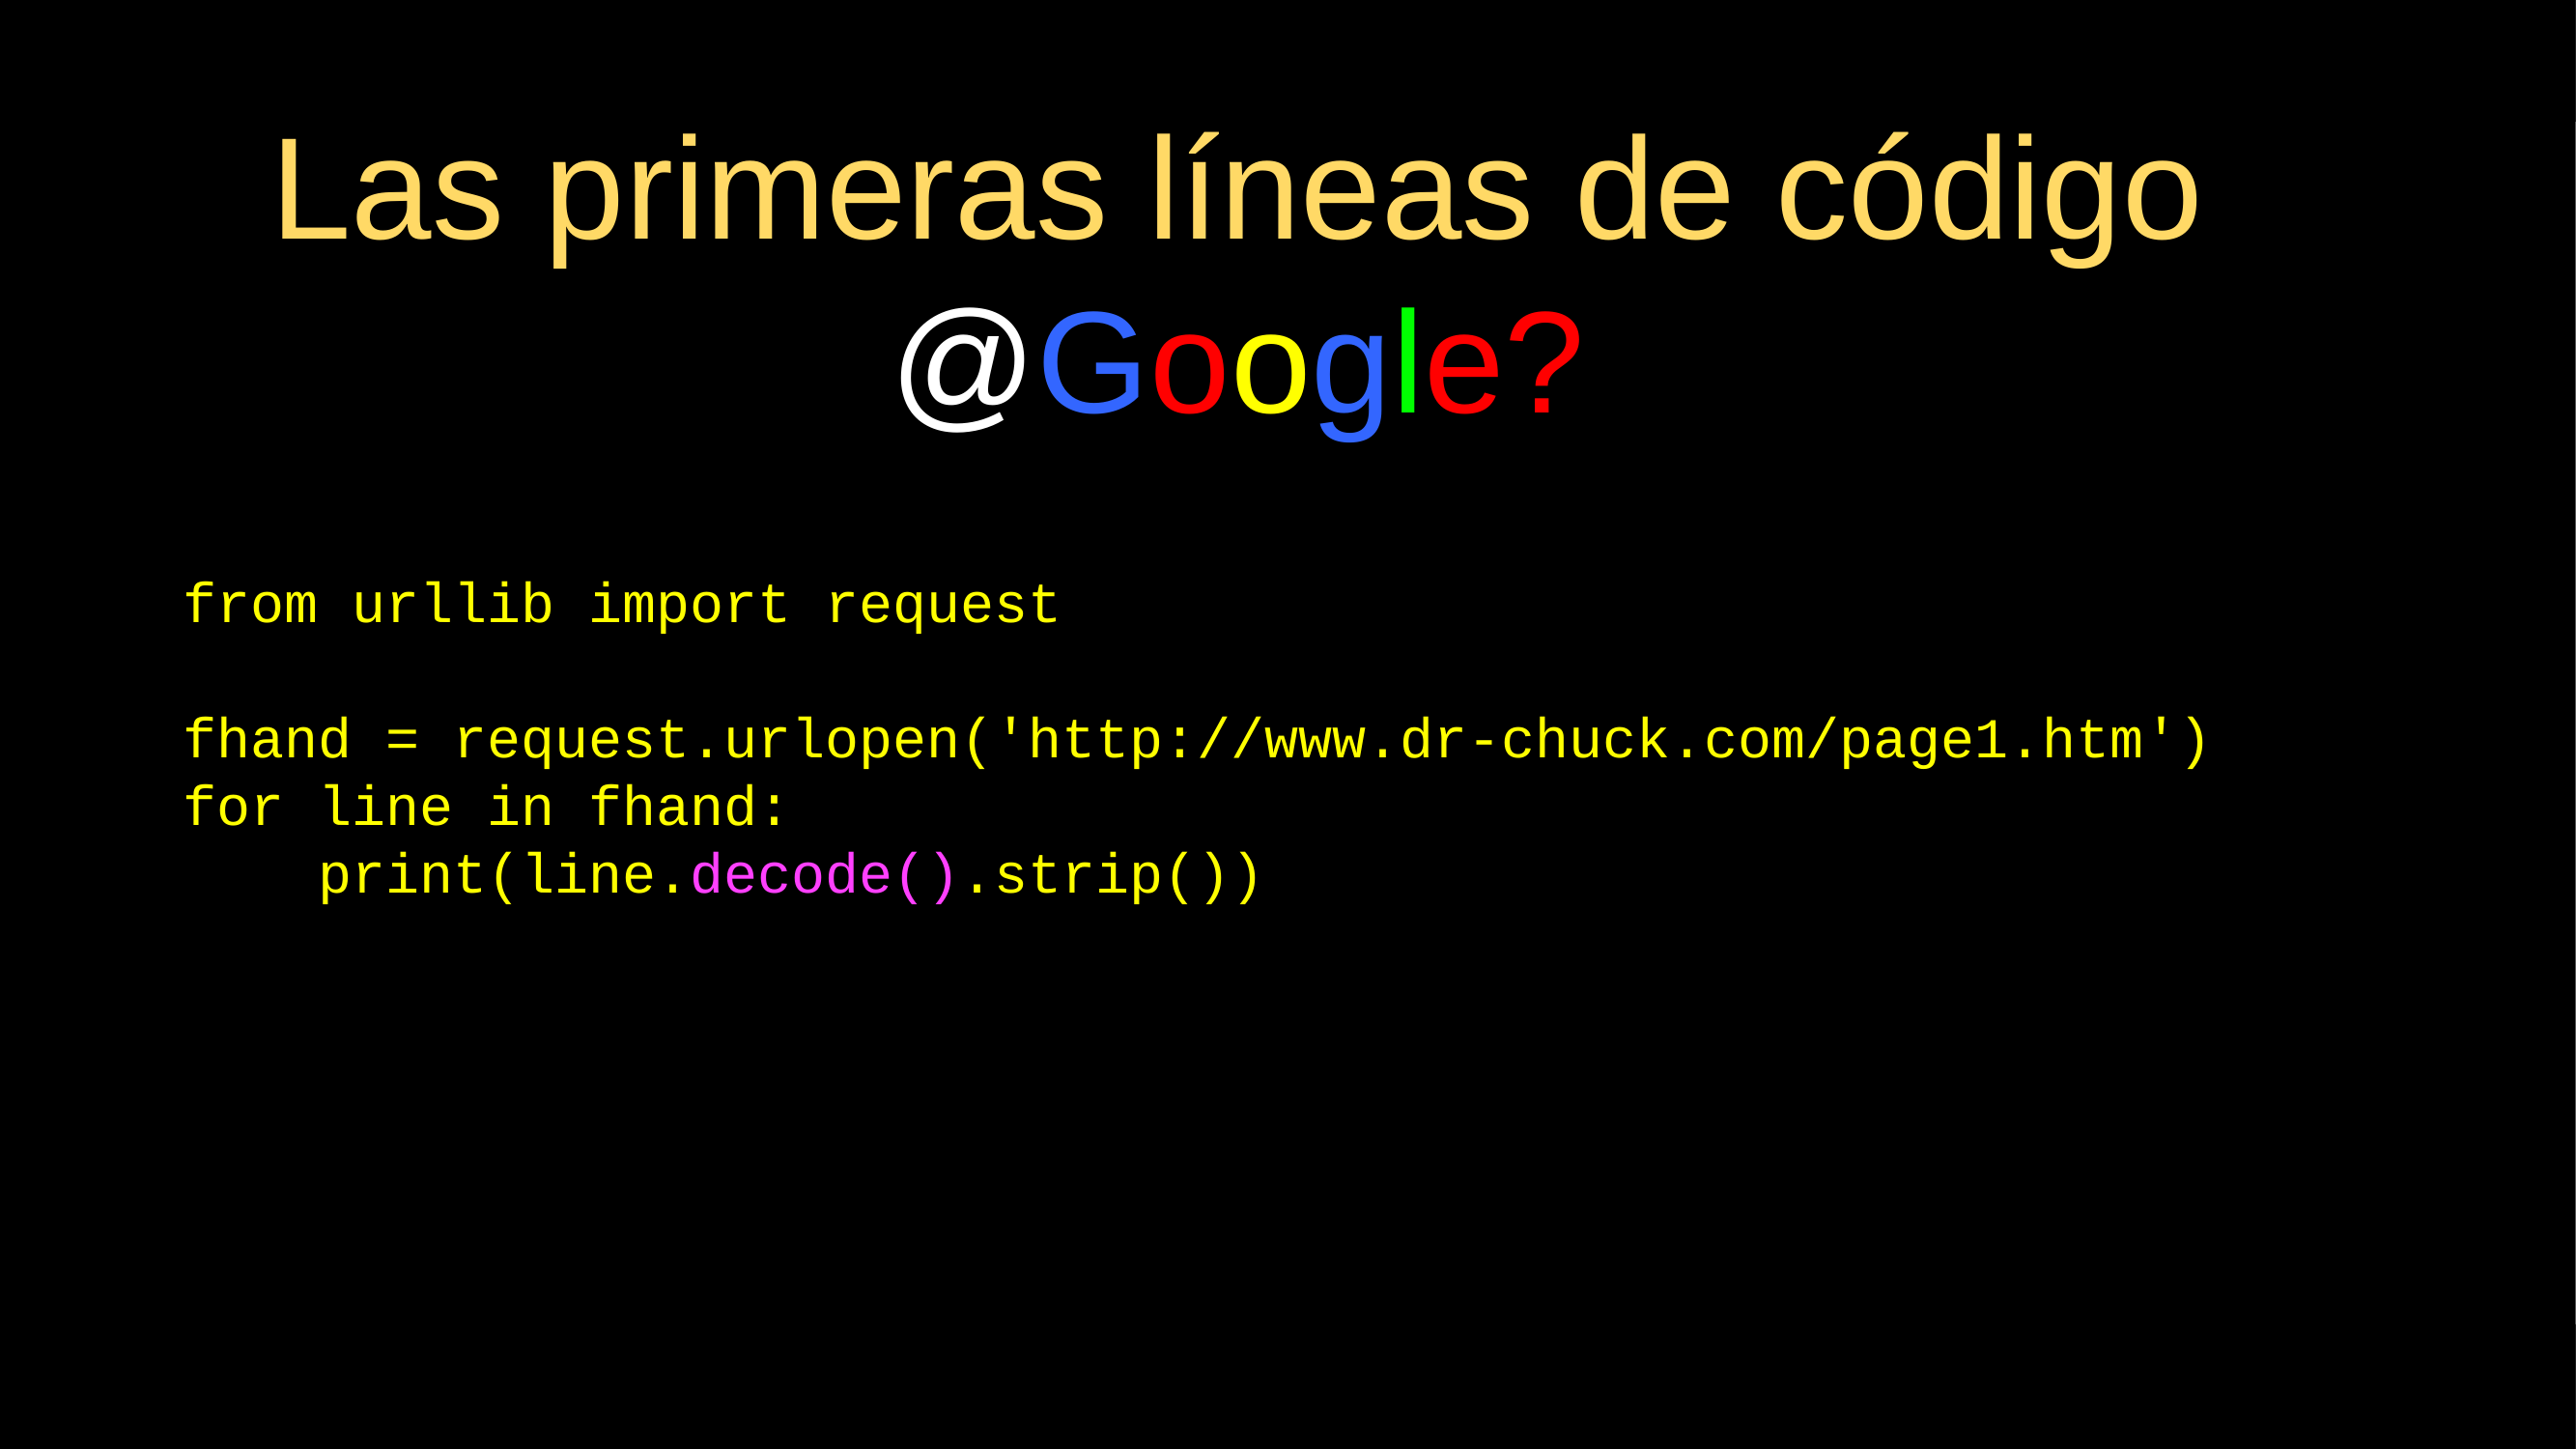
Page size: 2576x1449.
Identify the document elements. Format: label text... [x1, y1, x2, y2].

text_box from urllib import request fhand = request.urlopen('http://www.dr-chuck.com/page1.htm') for line in fhand: print(line.decode().strip()) [183, 541, 2463, 930]
title Las primeras líneas de código @Google? [240, 133, 2236, 403]
